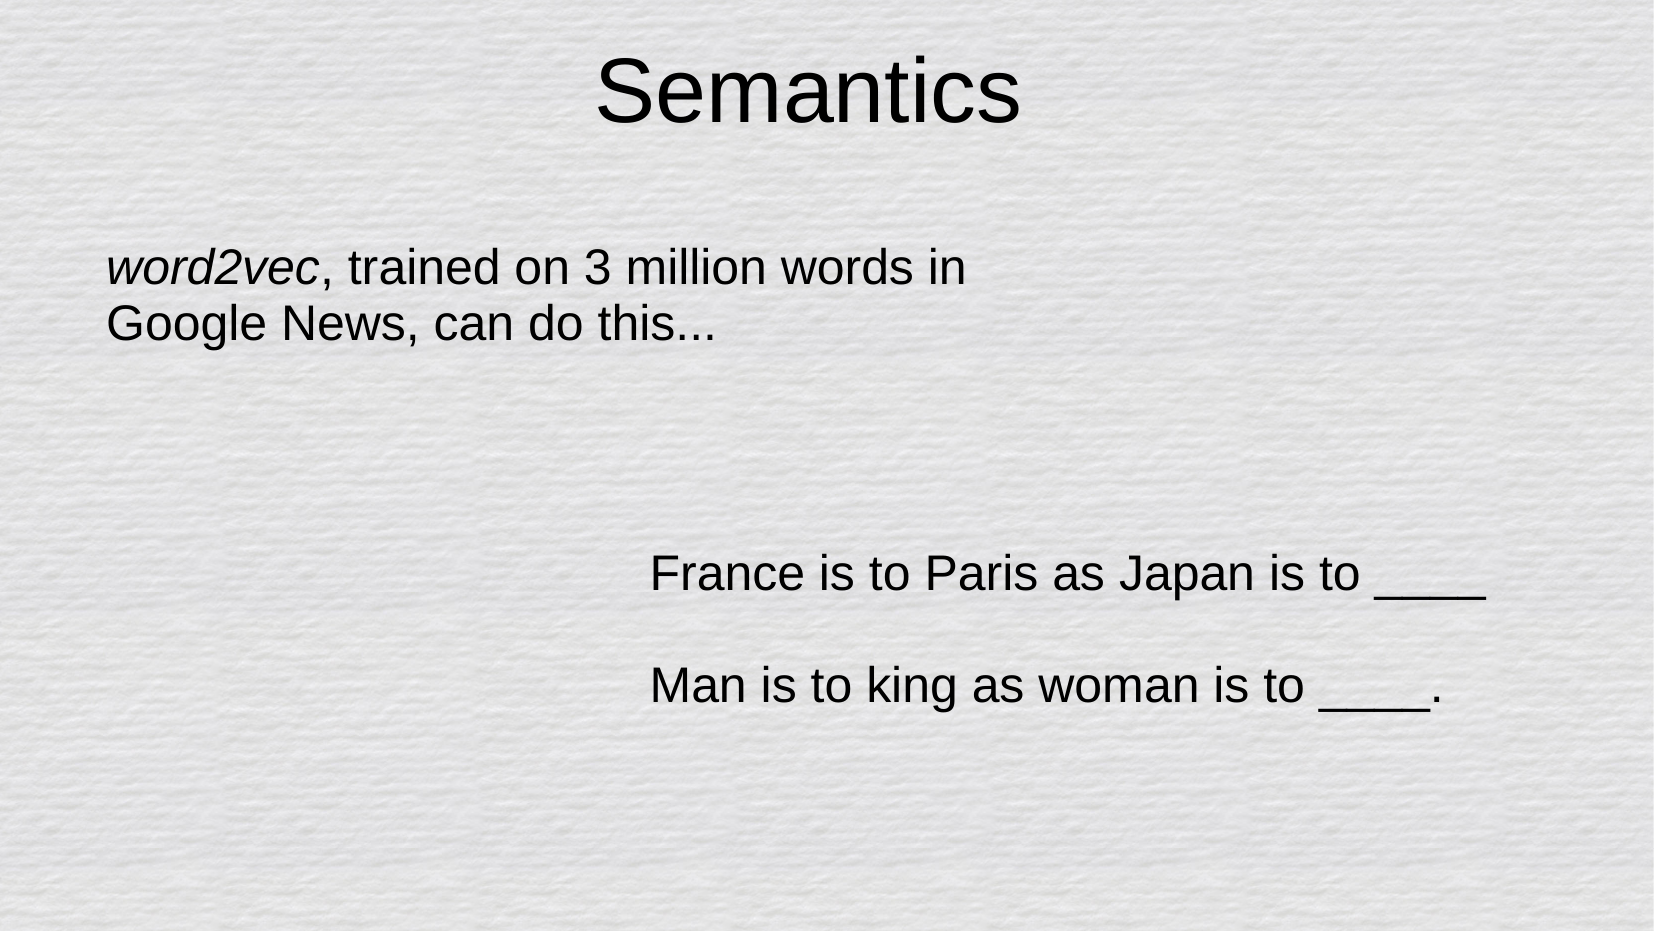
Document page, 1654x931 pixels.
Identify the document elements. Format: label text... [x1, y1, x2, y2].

title Semantics [307, 39, 1312, 142]
title word2vec, trained on 3 million words in Google News, can do this... [106, 212, 1004, 378]
picture [0, 0, 1654, 931]
title France is to Paris as Japan is to ____ Man is to king as woman is to ____. [649, 490, 1548, 768]
